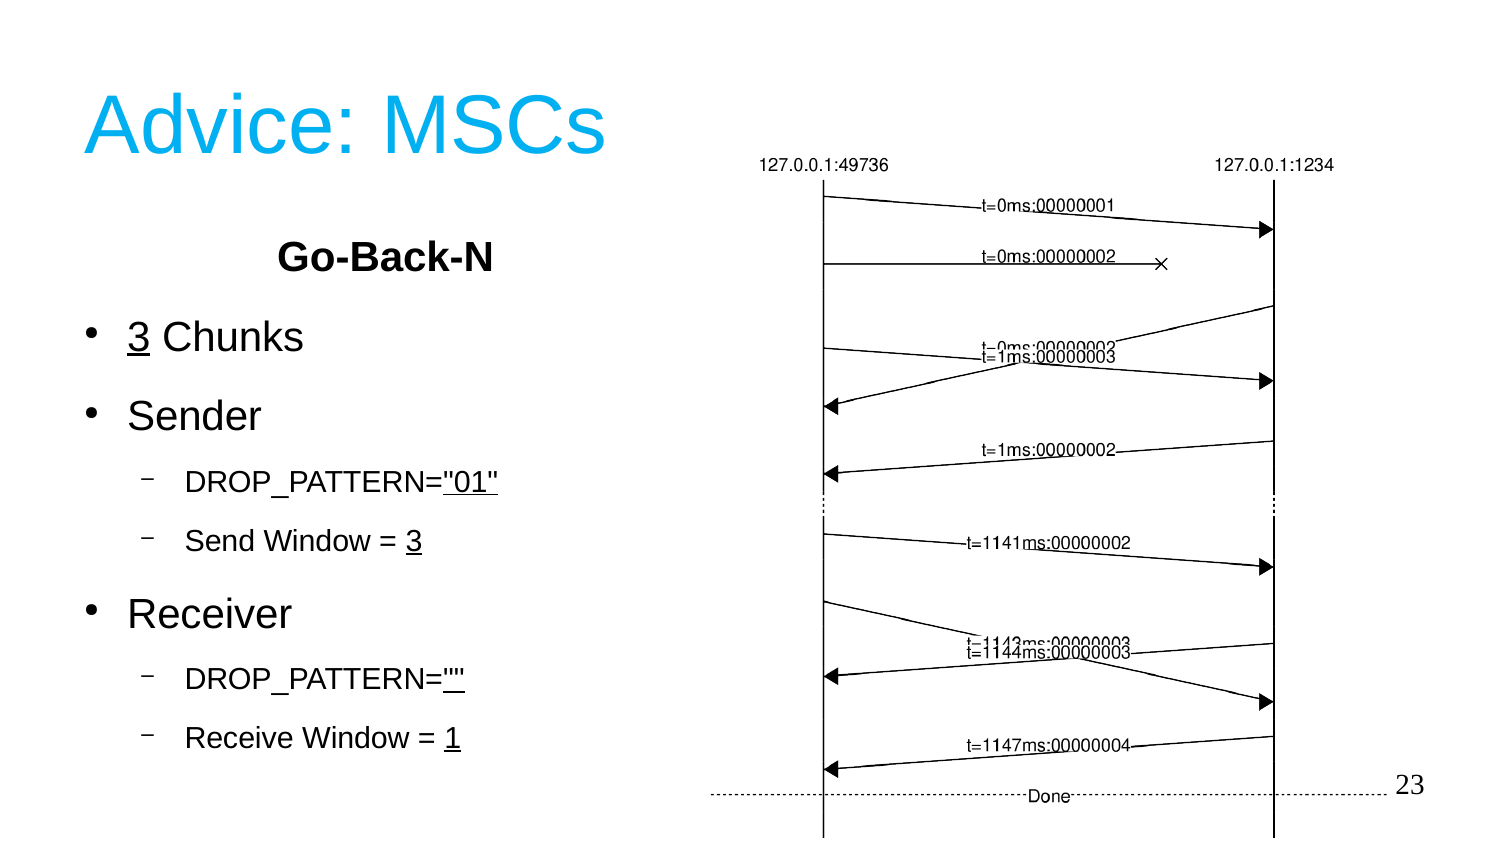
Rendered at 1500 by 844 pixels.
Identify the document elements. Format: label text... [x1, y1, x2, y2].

title Advice: MSCs [69, 44, 1364, 208]
picture [598, 146, 1499, 838]
list Go-Back-N 3 Chunks Sender DROP_PATTERN="01" Send Window = 3 Receiver DROP_PATTERN="" Receive Window = 1 [69, 224, 598, 760]
